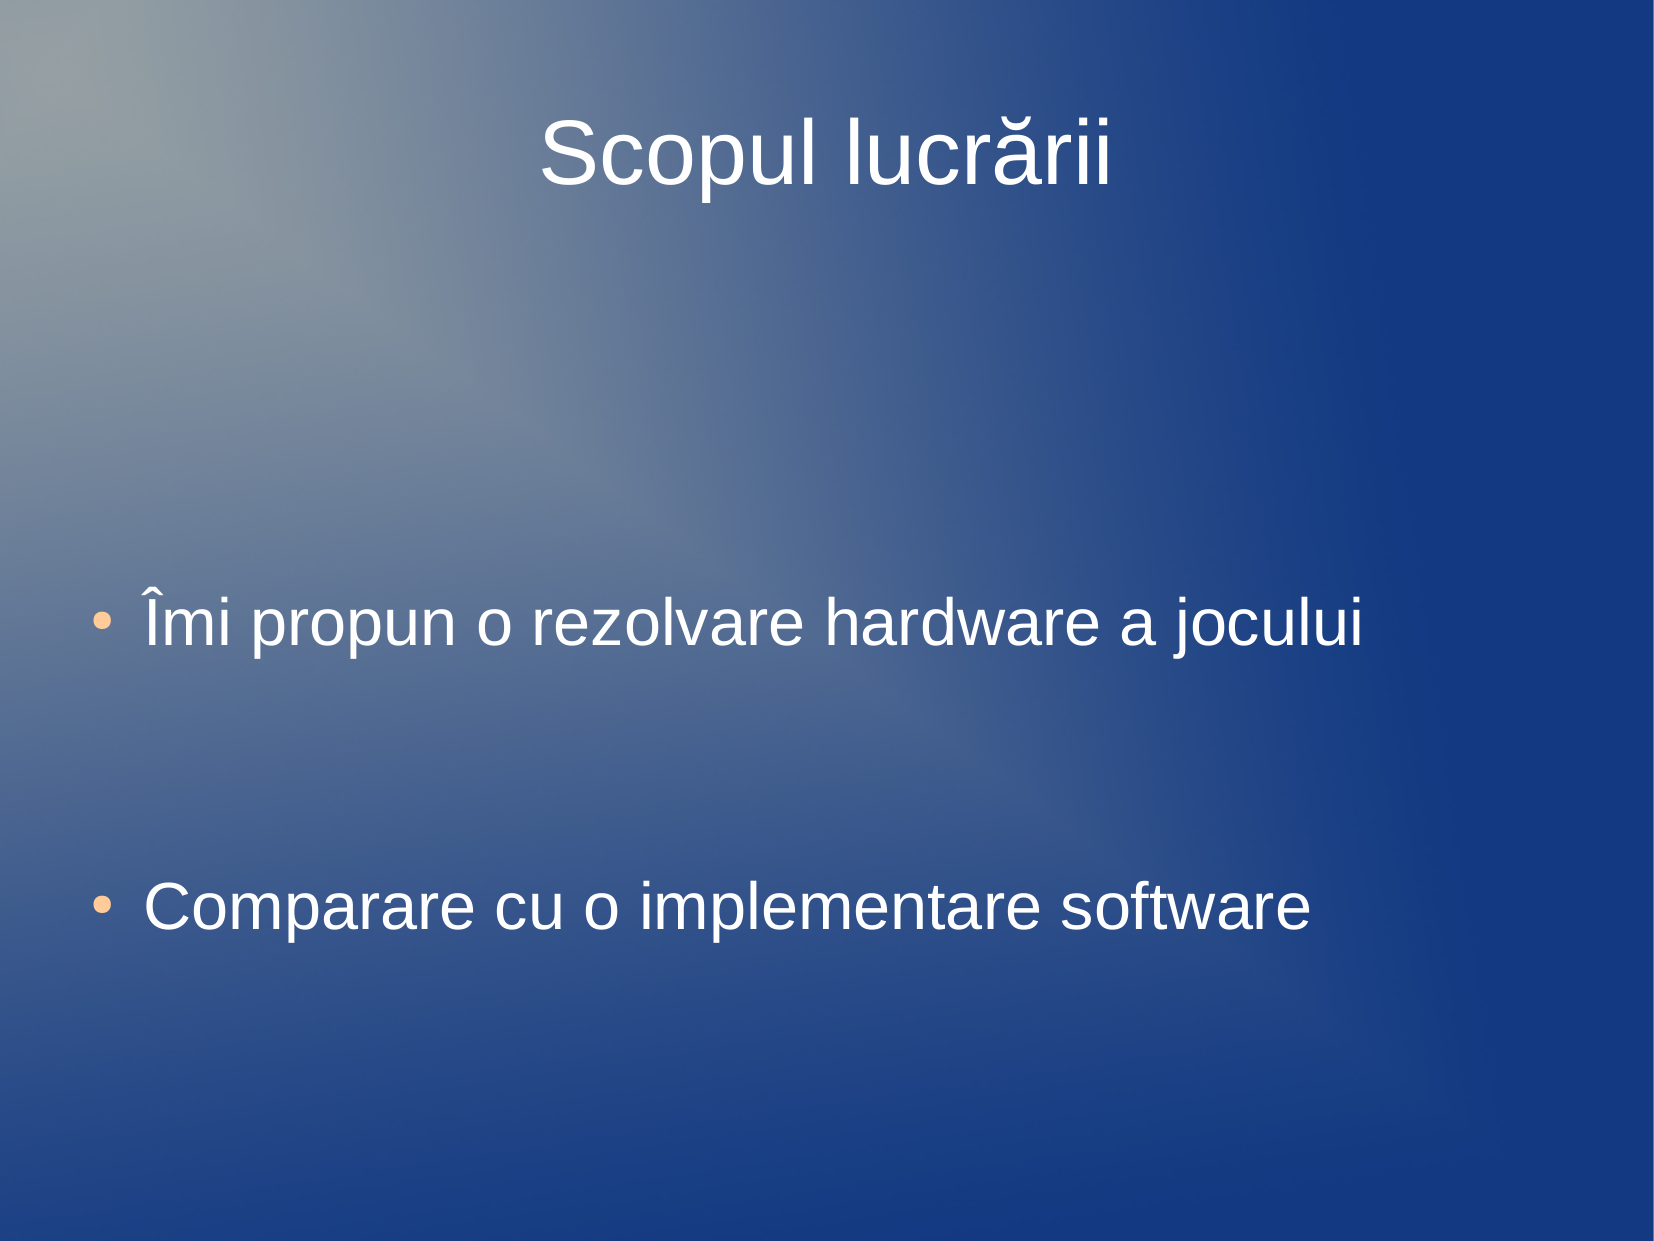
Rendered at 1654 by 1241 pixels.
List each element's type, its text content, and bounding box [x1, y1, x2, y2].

list Îmi propun o rezolvare hardware a jocului Comparare cu o implementare software [72, 510, 1561, 936]
title Scopul lucrării [82, 49, 1571, 257]
picture [0, 0, 1654, 1241]
